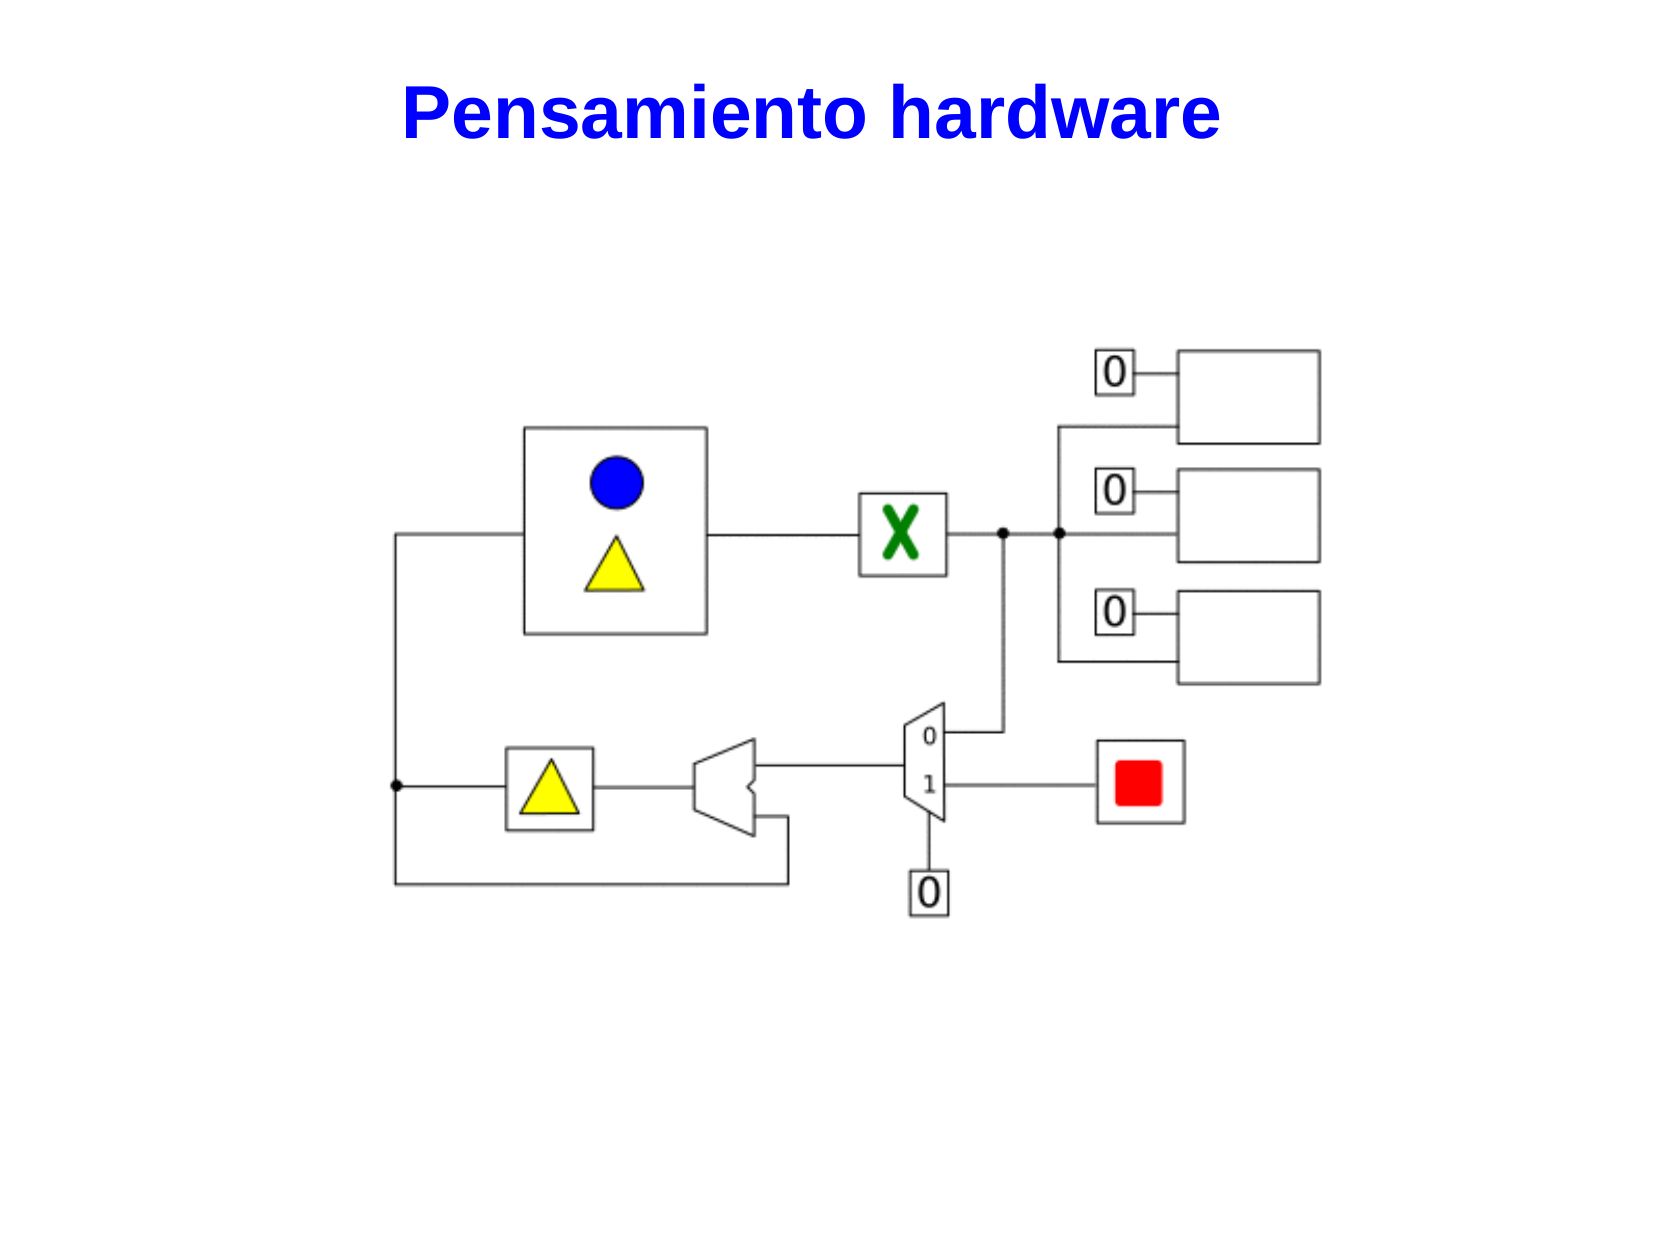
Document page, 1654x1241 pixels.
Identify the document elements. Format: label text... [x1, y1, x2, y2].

picture [285, 246, 1411, 1036]
text_box Pensamiento hardware [64, 60, 1561, 166]
